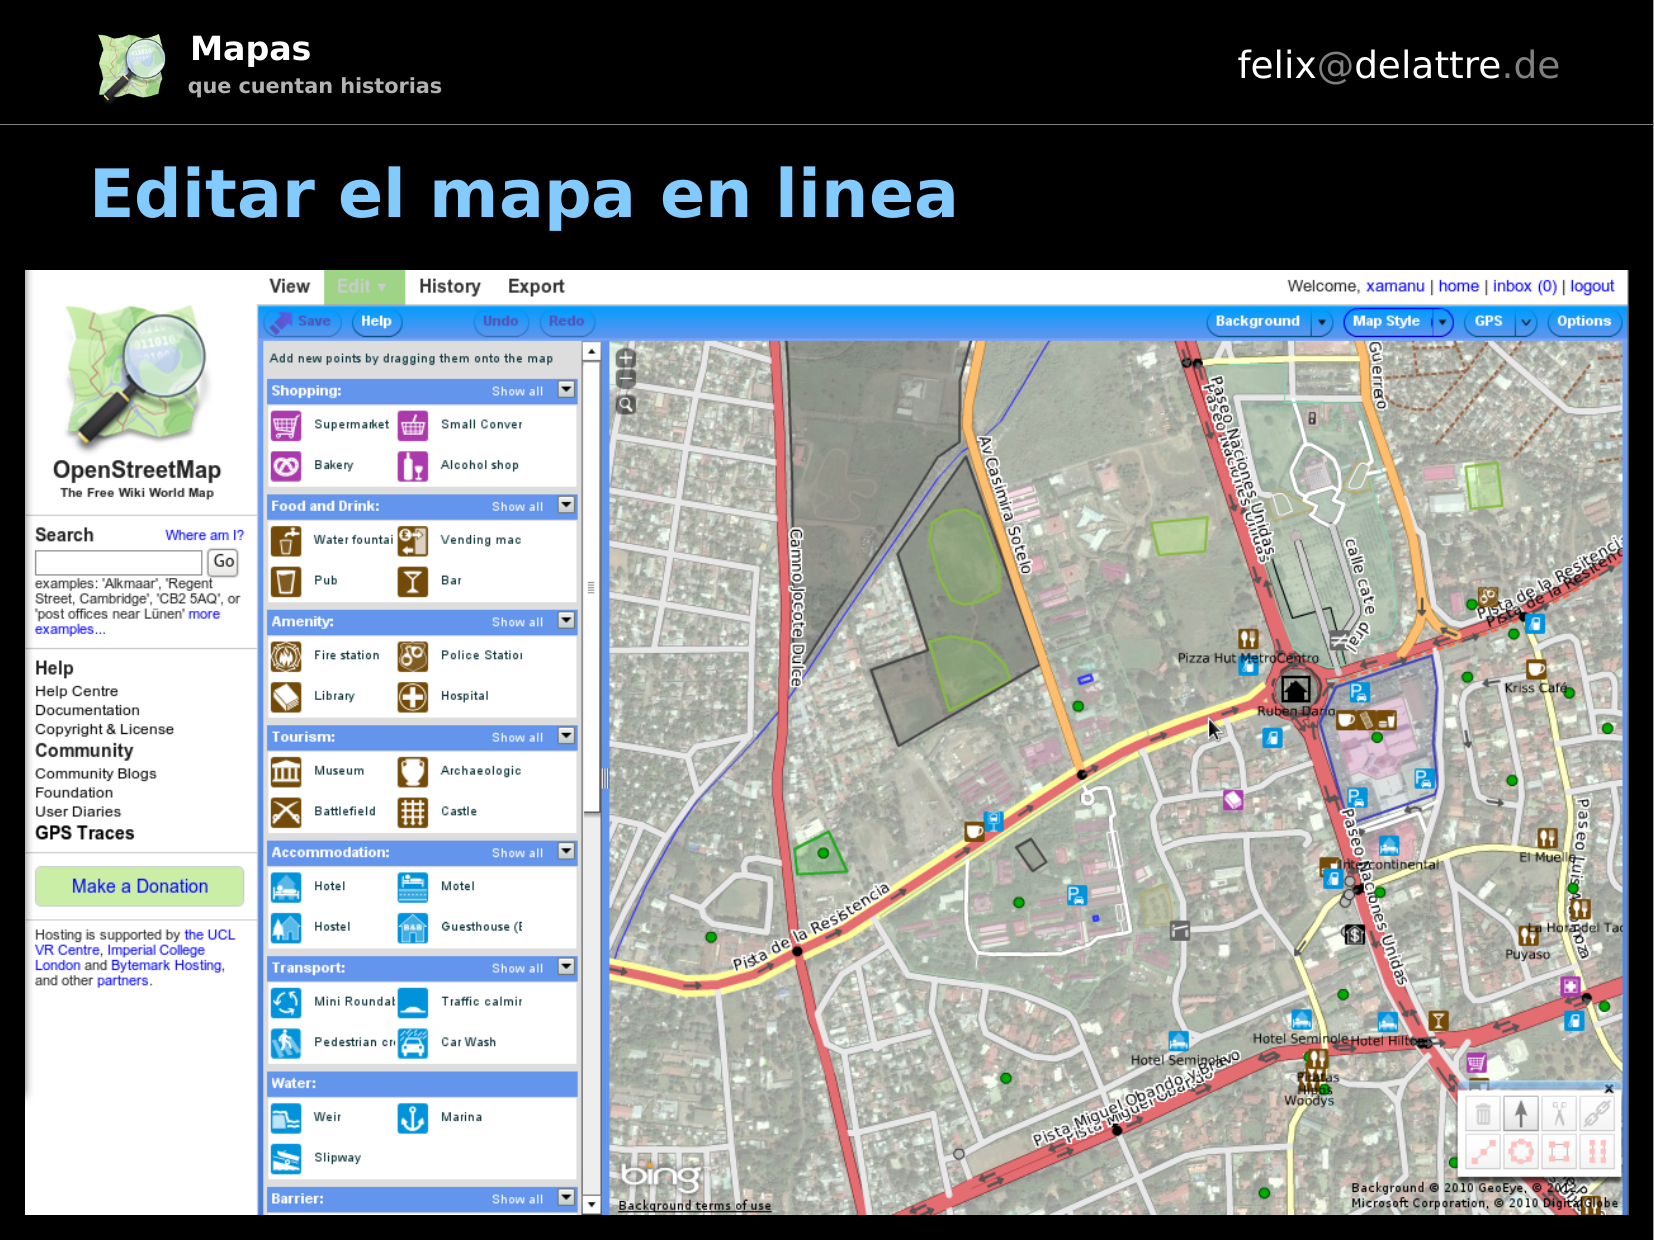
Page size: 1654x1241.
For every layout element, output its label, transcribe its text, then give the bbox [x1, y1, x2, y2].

picture [25, 270, 1629, 1215]
picture [95, 34, 169, 107]
text_box Editar el mapa en linea [65, 138, 985, 250]
